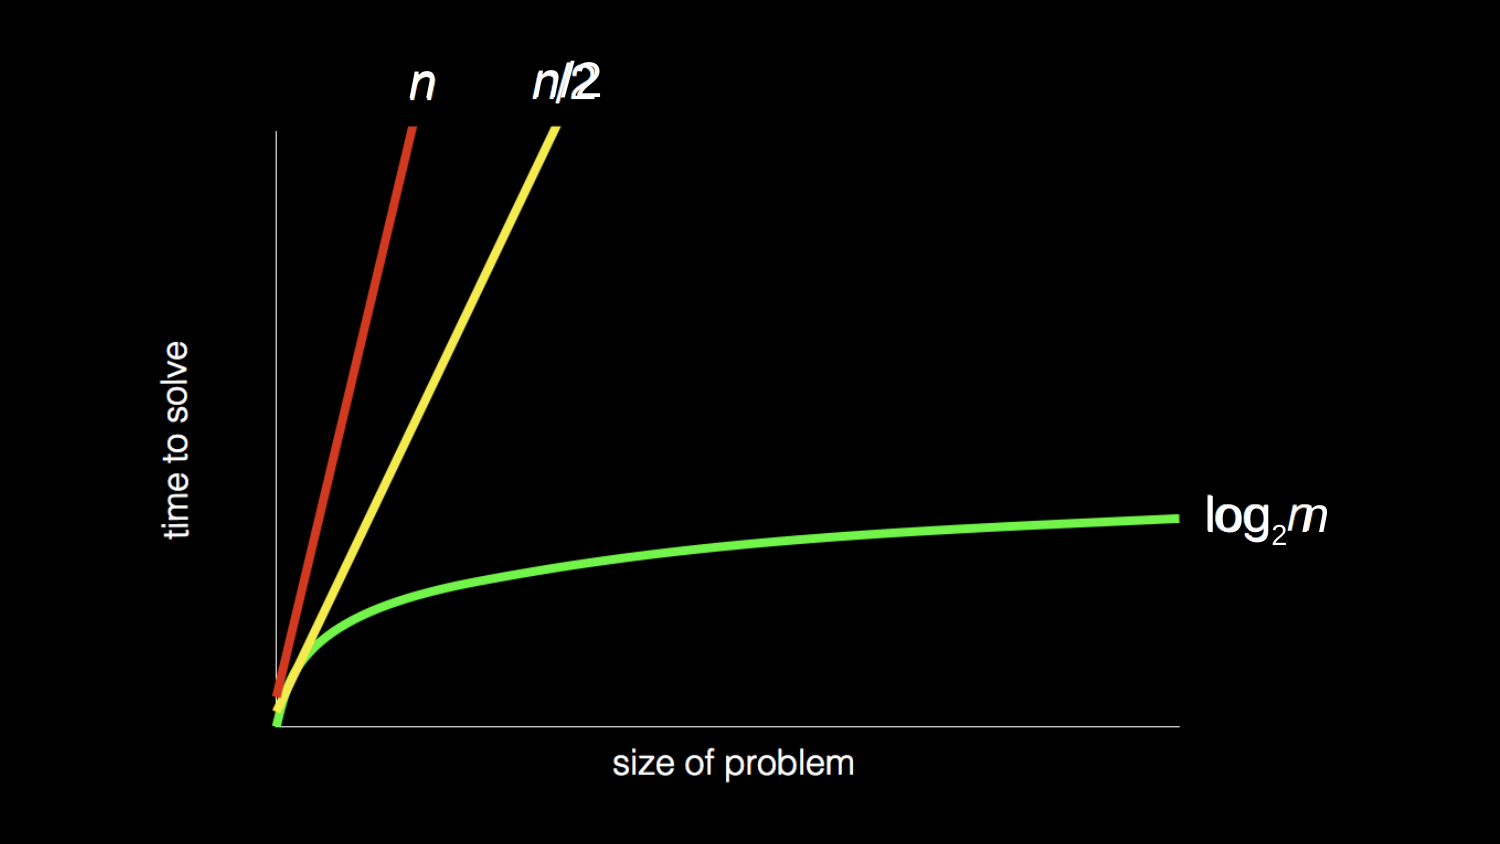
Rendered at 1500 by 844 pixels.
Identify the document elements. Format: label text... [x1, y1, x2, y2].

text_box n/2 [518, 32, 626, 122]
text_box log2 n [1189, 467, 1383, 557]
picture [24, 24, 1437, 819]
text_box n [393, 33, 502, 123]
